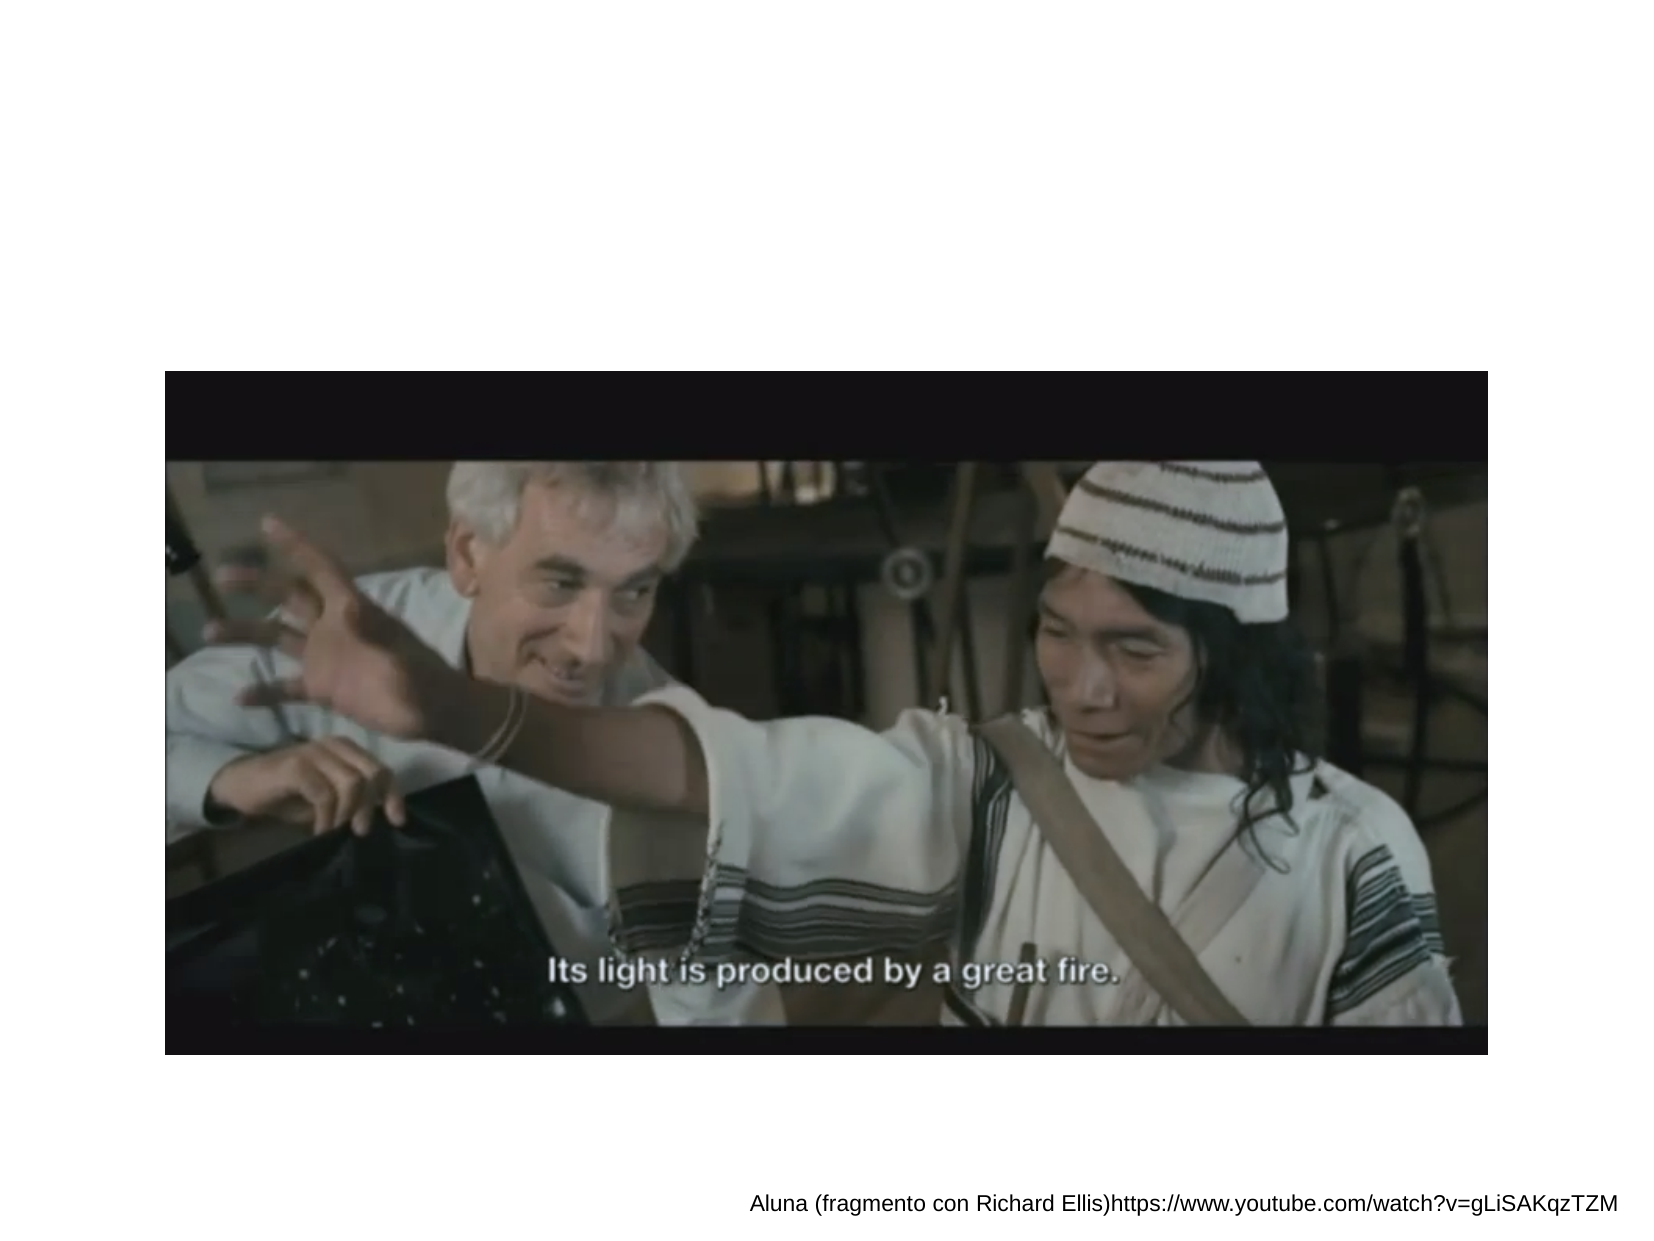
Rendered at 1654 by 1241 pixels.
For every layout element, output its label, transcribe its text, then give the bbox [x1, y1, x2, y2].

text_box Aluna (fragmento con Richard Ellis)https://www.youtube.com/watch?v=gLiSAKqzTZM [735, 1183, 1654, 1241]
picture [165, 371, 1488, 1055]
